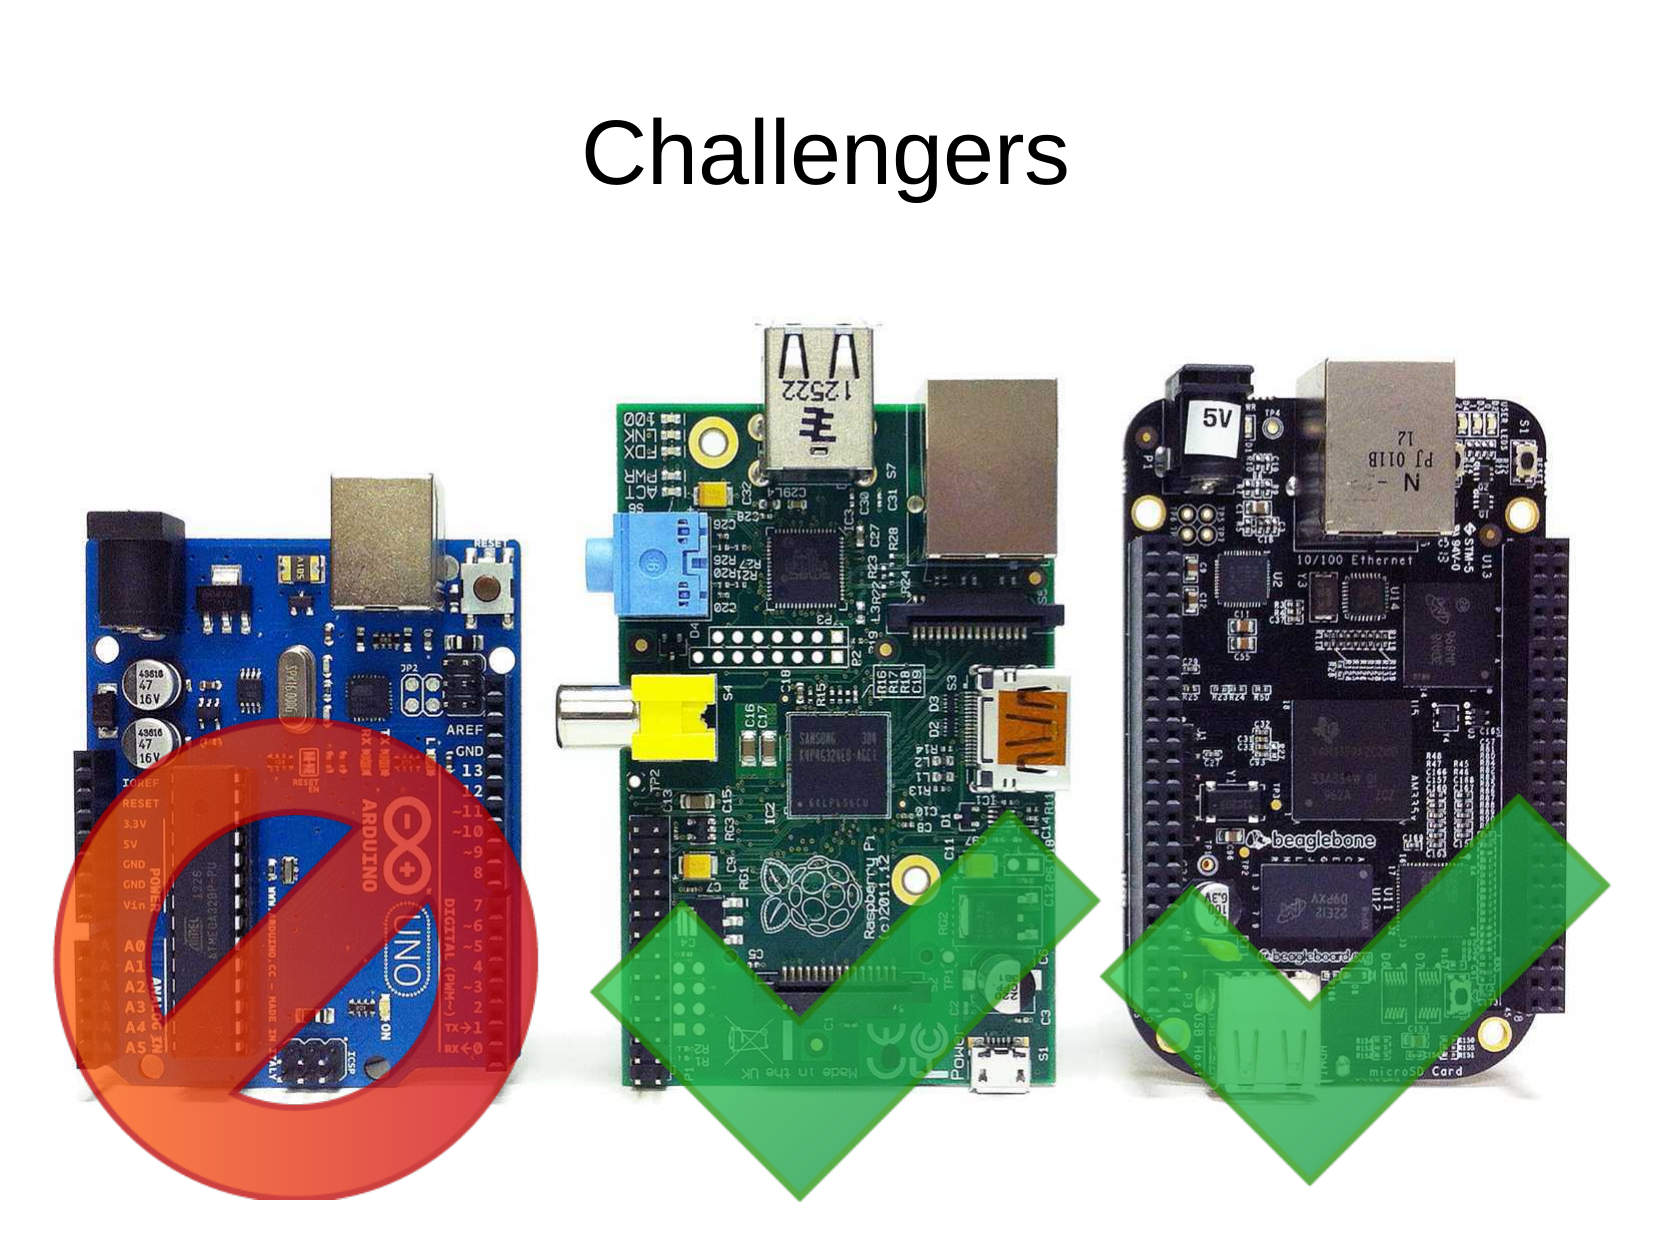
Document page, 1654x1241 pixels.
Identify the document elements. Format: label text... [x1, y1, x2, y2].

title Challengers [82, 49, 1571, 257]
picture [0, 284, 1653, 1216]
